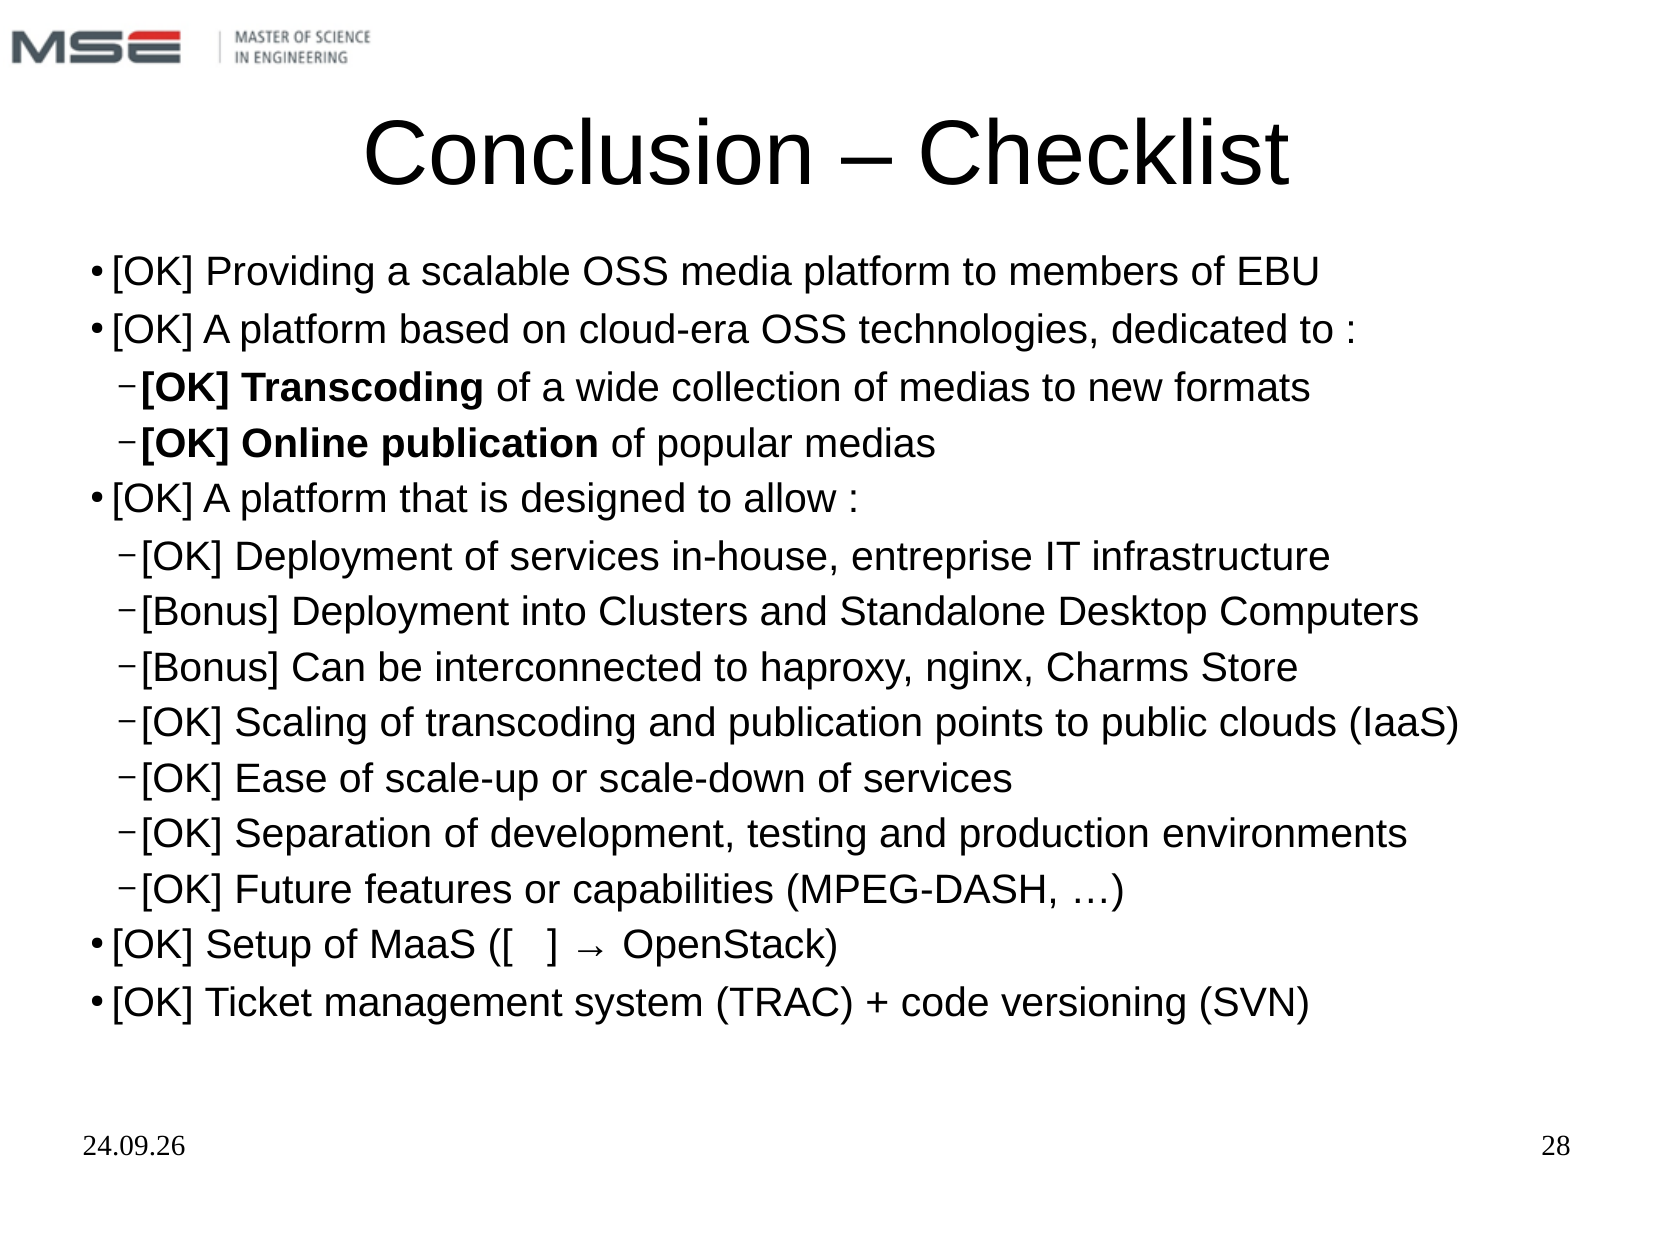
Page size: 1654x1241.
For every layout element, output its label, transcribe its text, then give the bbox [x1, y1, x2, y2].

list [OK] Providing a scalable OSS media platform to members of EBU [OK] A platform based on cloud-era OSS technologies, dedicated to : [OK] Transcoding of a wide collection of medias to new formats [OK] Online publication of popular medias [OK] A platform that is designed to allow : [OK] Deployment of services in-house, entreprise IT infrastructure [Bonus] Deployment into Clusters and Standalone Desktop Computers [Bonus] Can be interconnected to haproxy, nginx, Charms Store [OK] Scaling of transcoding and publication points to public clouds (IaaS) [OK] Ease of scale-up or scale-down of services [OK] Separation of development, testing and production environments [OK] Future features or capabilities (MPEG-DASH, …) [OK] Setup of MaaS ([ ] → OpenStack) [OK] Ticket management system (TRAC) + code versioning (SVN) [82, 248, 1630, 1046]
picture [3, 0, 402, 107]
title Conclusion – Checklist [82, 49, 1571, 248]
